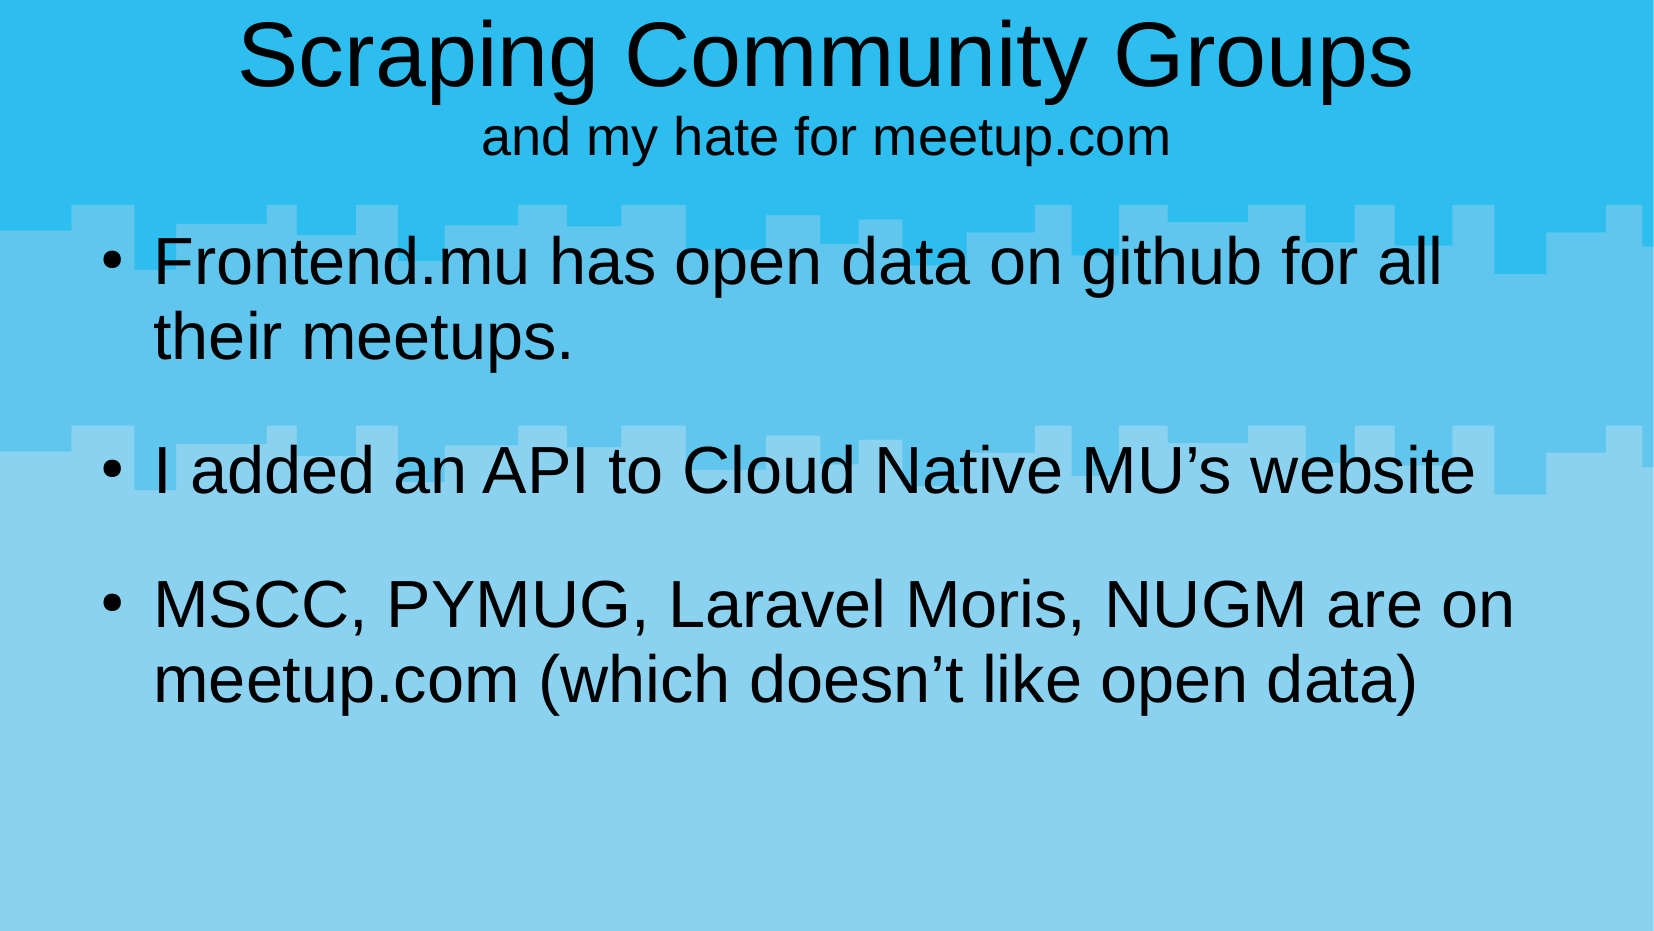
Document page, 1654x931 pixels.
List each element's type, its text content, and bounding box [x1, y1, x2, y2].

list Frontend.mu has open data on github for all their meetups. I added an API to Cloud Native MU’s website MSCC, PYMUG, Laravel Moris, NUGM are on meetup.com (which doesn’t like open data) [82, 224, 1571, 875]
title Scraping Community Groups and my hate for meetup.com [82, 3, 1571, 167]
picture [0, 0, 1654, 931]
